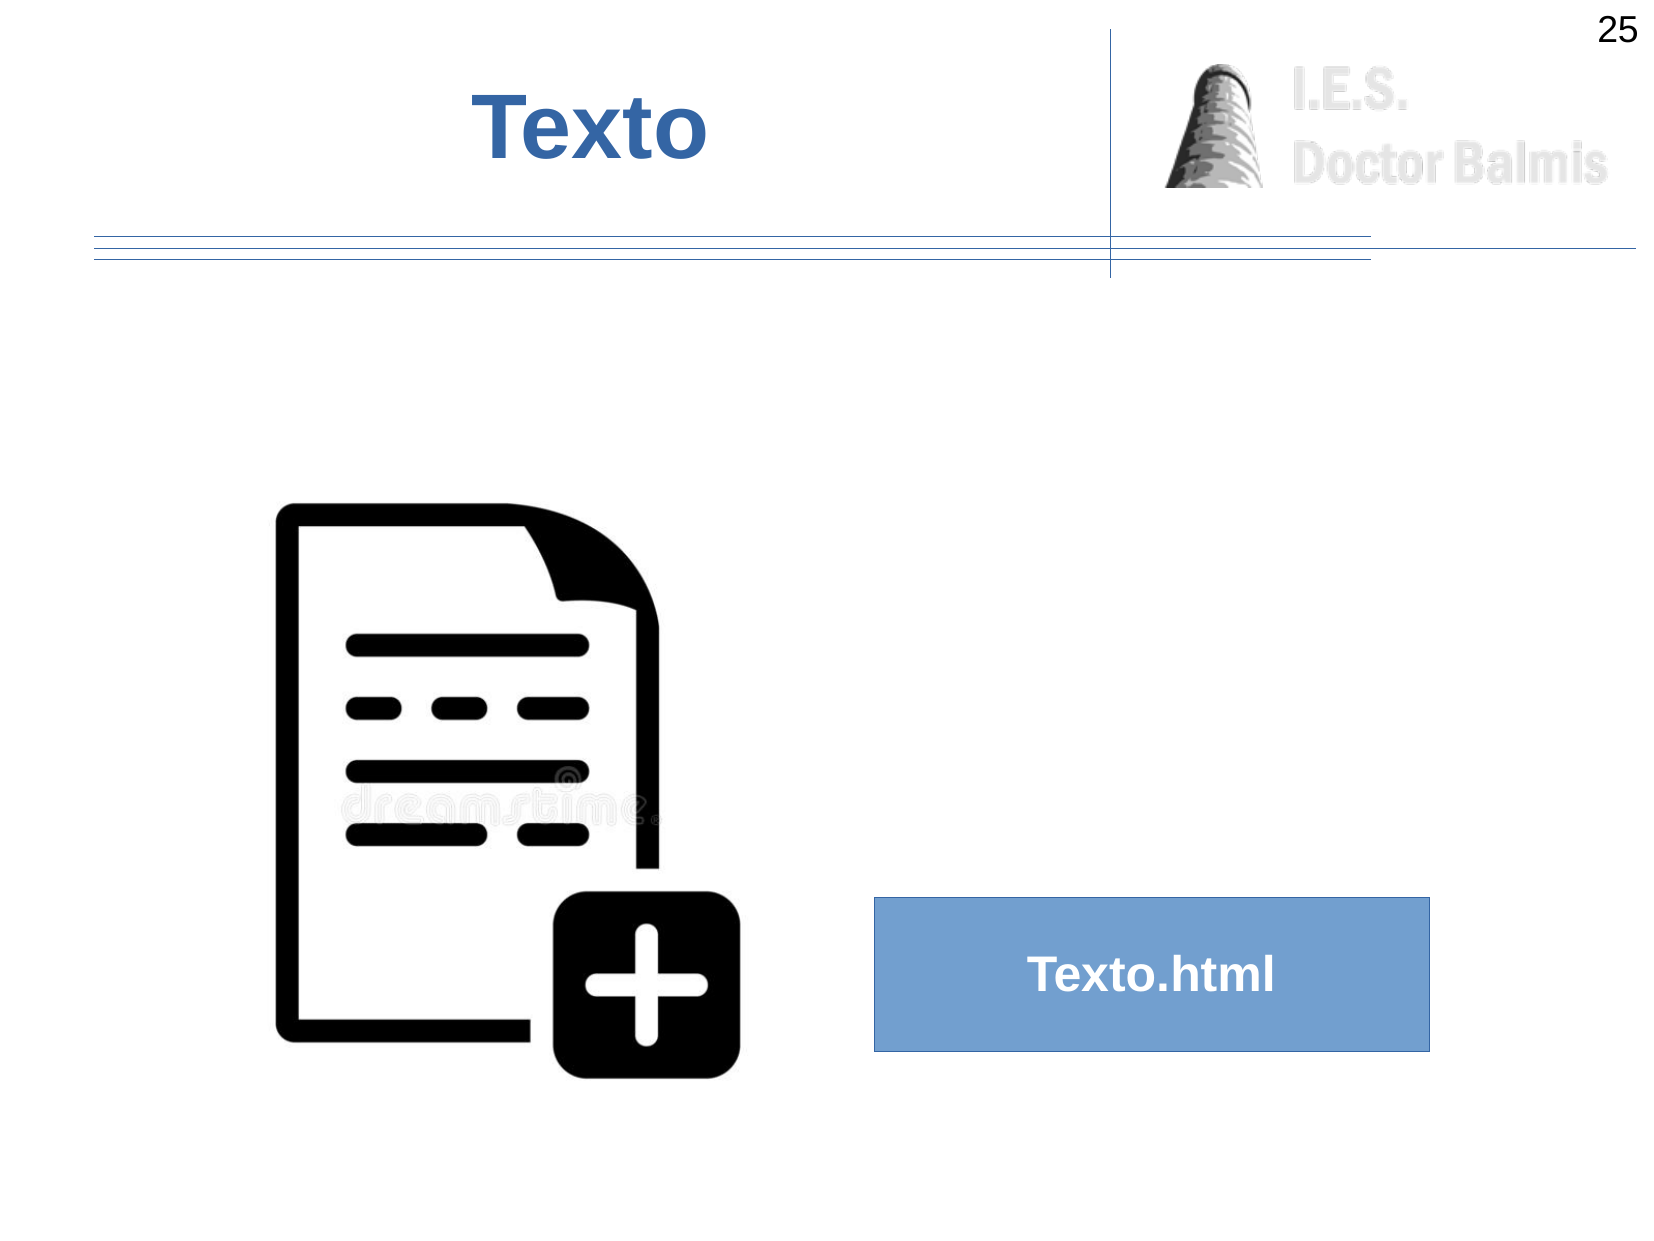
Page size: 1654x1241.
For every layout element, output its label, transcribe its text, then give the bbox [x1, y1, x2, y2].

title Texto [118, 23, 1063, 231]
picture [1133, 64, 1619, 188]
picture [94, 377, 922, 1205]
text_box Texto.html [874, 897, 1430, 1052]
